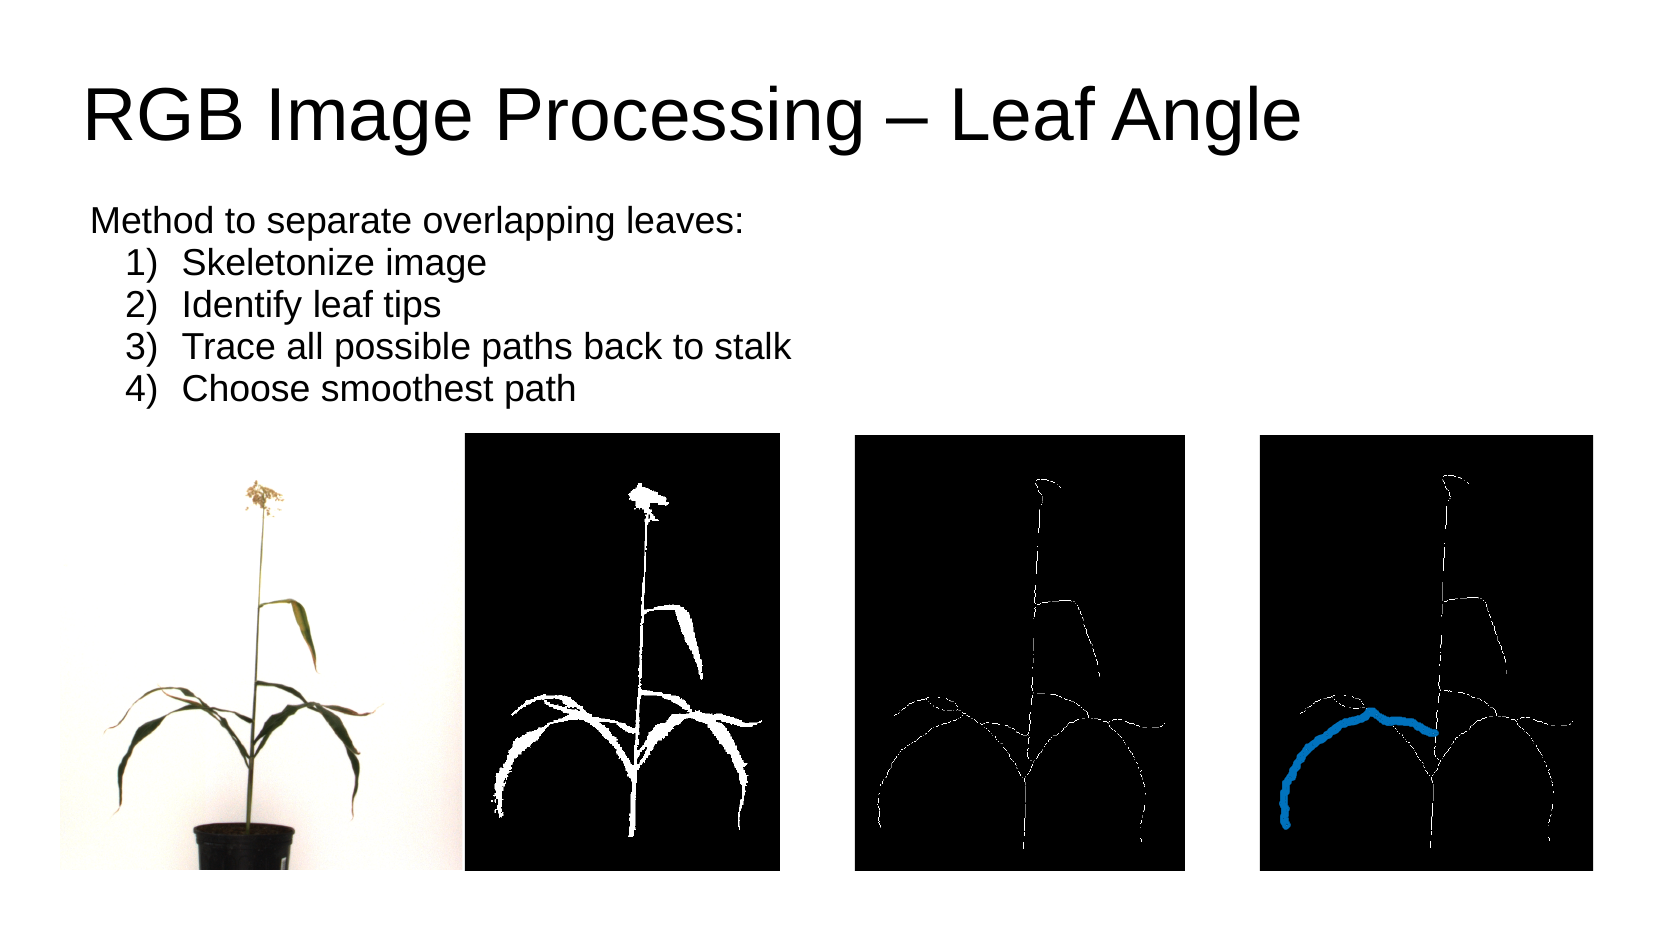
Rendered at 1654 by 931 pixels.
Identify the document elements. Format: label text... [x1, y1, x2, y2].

title RGB Image Processing – Leaf Angle [82, 37, 1571, 193]
picture [60, 450, 463, 870]
picture [464, 433, 781, 871]
text_box Method to separate overlapping leaves: Skeletonize image Identify leaf tips Trace all possible paths back to stalk Choose smoothest path [75, 192, 1441, 460]
picture [1259, 435, 1594, 871]
picture [854, 435, 1186, 871]
